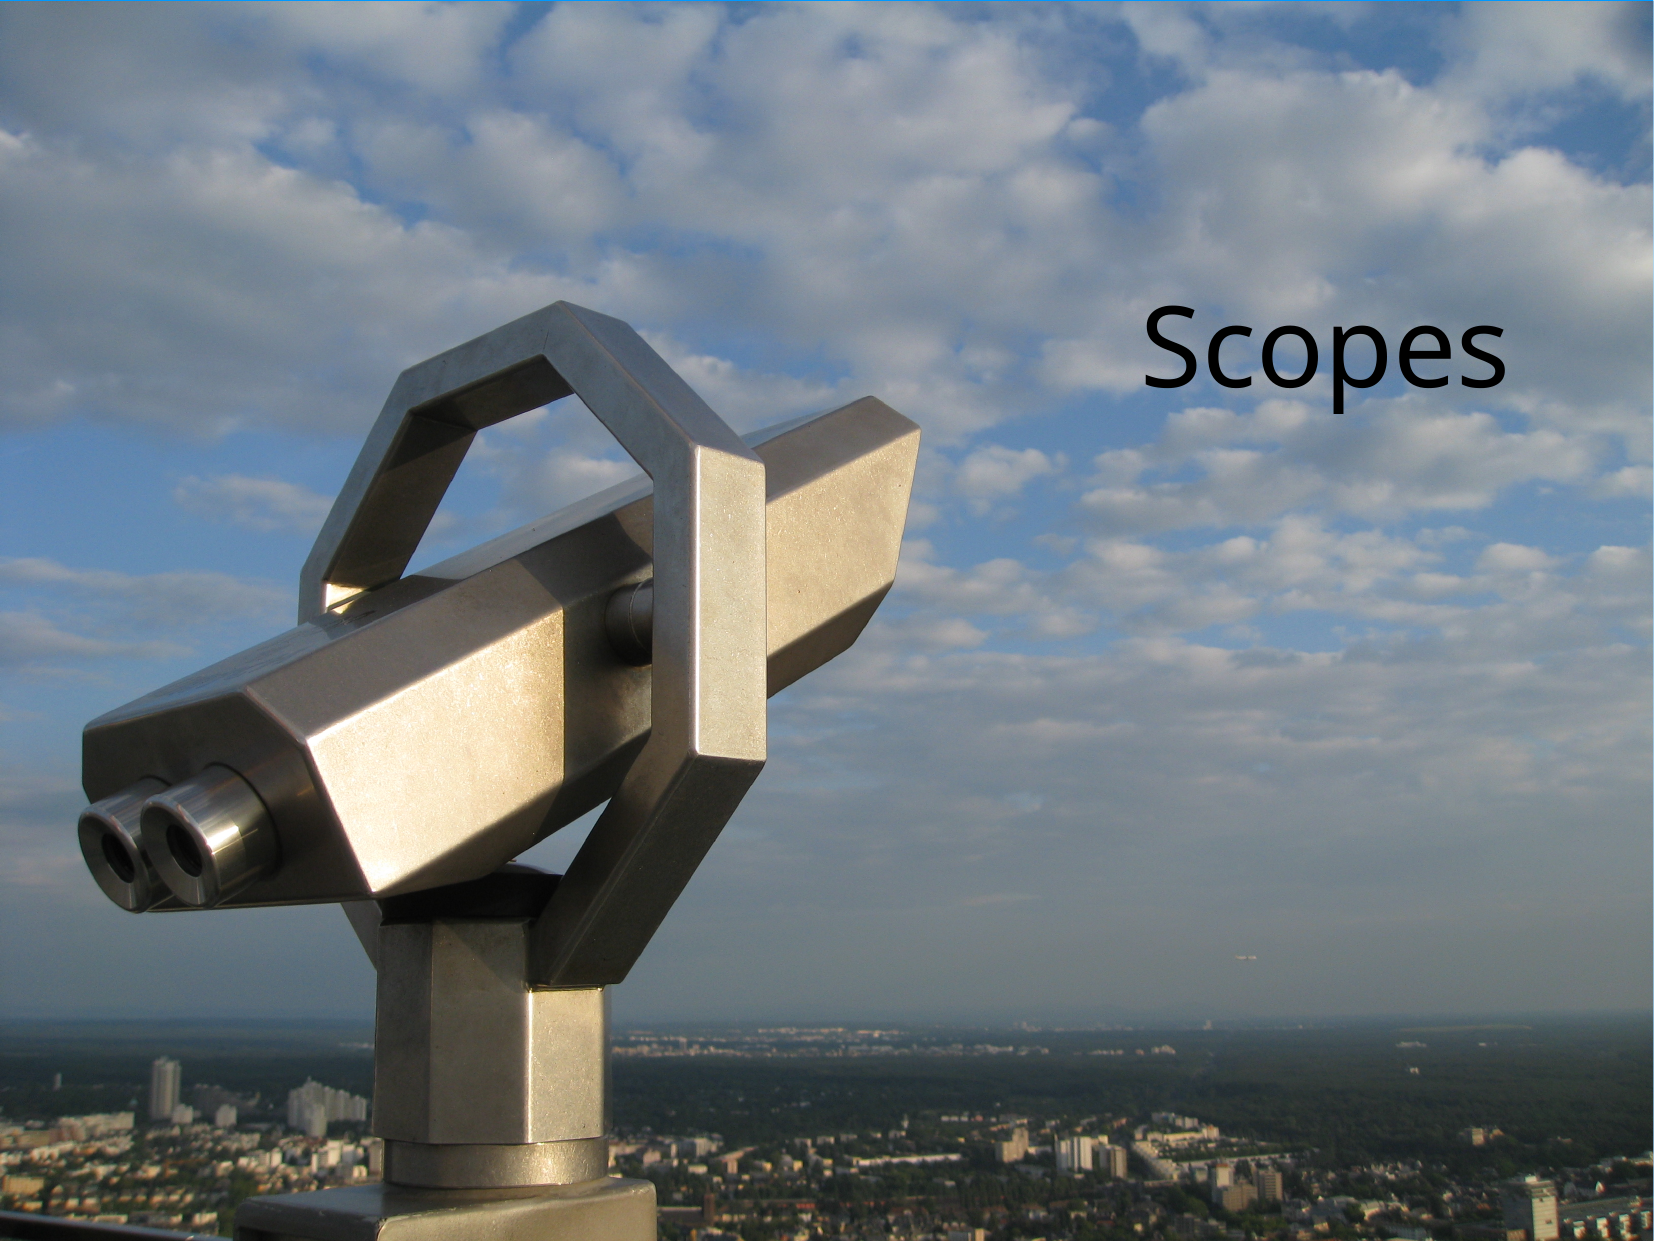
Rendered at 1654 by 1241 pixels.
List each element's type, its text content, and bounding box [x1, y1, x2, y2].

text_box Scopes [1125, 259, 1512, 401]
picture [0, 1, 1654, 1241]
